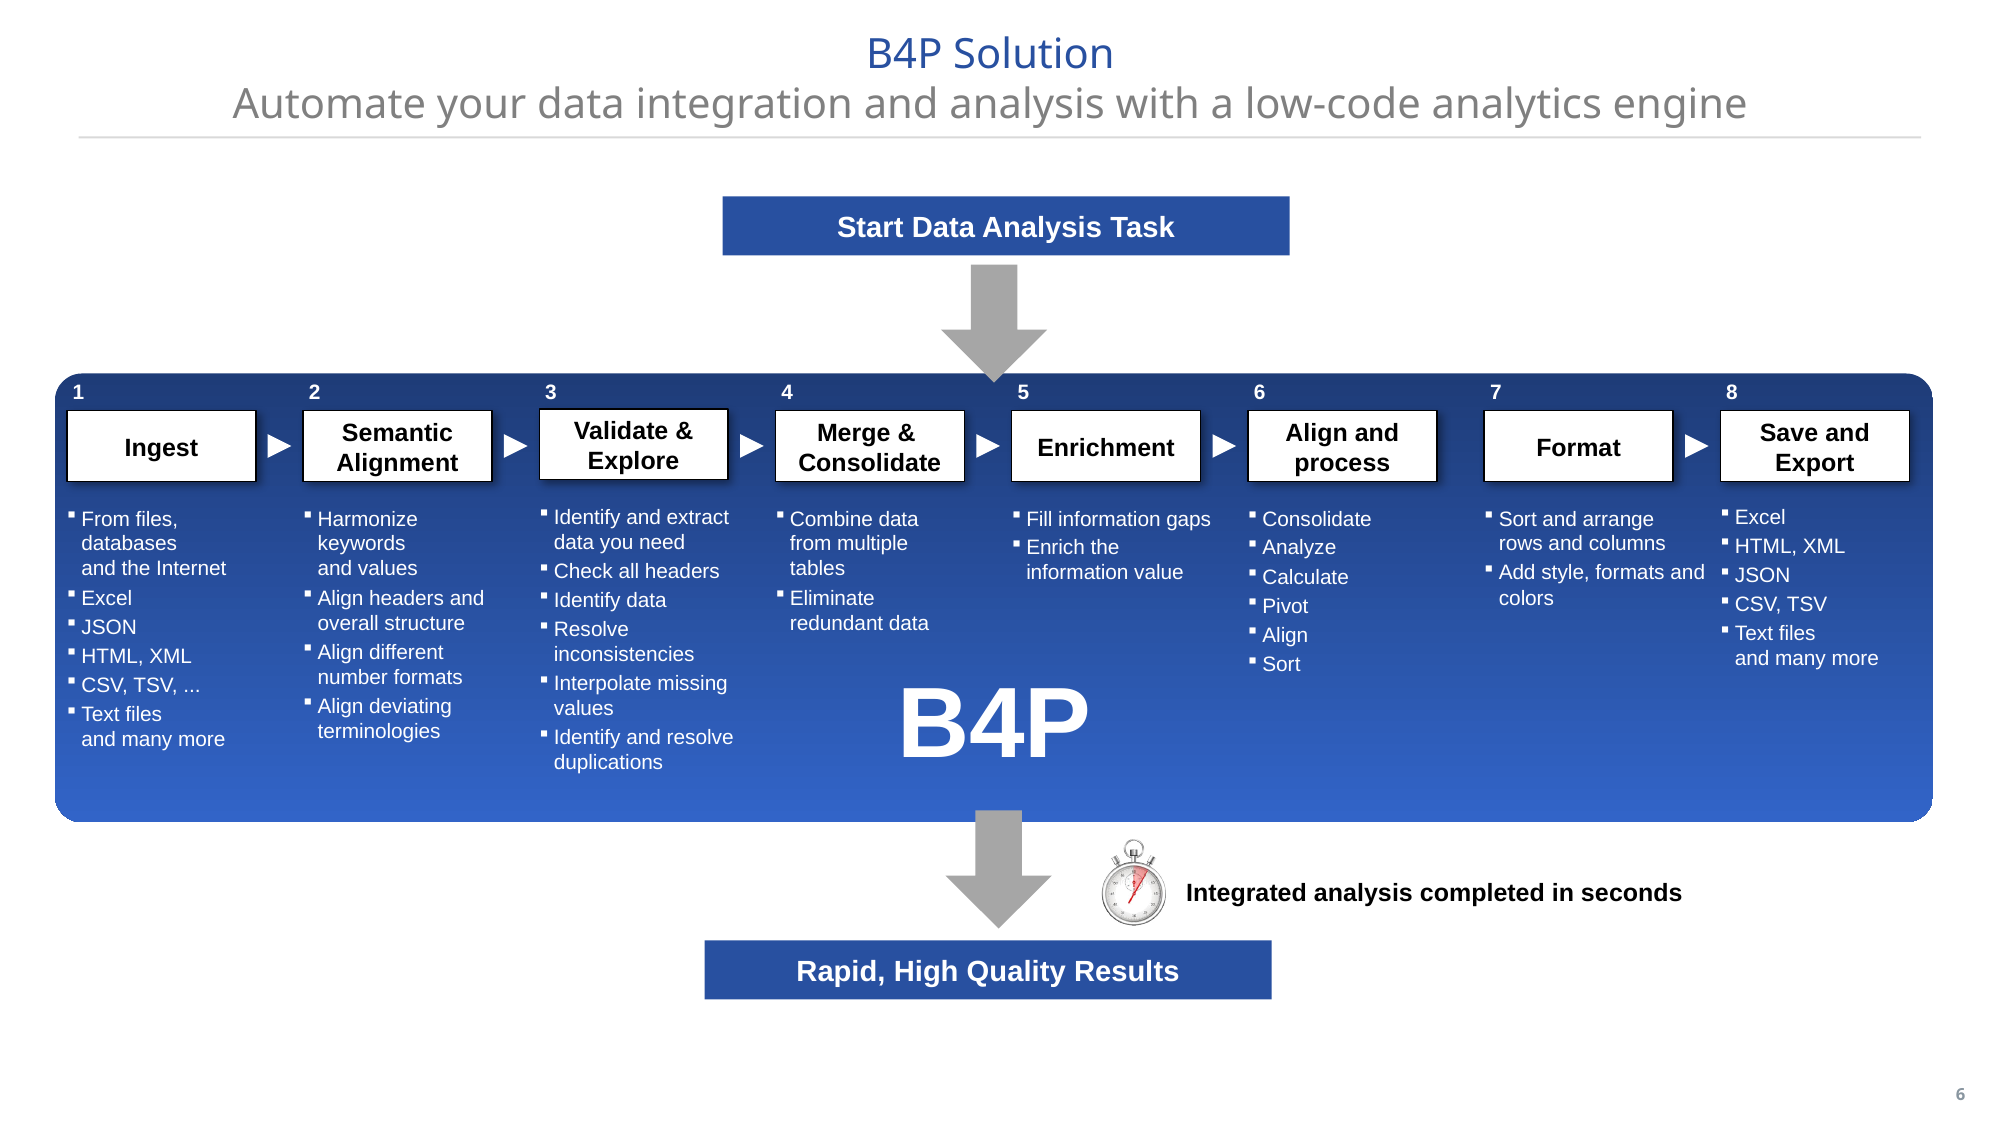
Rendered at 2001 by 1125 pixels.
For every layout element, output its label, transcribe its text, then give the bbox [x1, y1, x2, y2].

text_box Start Data Analysis Task [722, 196, 1290, 256]
text_box Excel HTML, XML JSON CSV, TSV Text files and many more [1720, 503, 1945, 705]
text_box 4 [775, 373, 811, 409]
text_box Identify and extract data you need Check all headers Identify data Resolve inconsistencies Interpolate missing values Identify and resolve duplications [539, 503, 764, 828]
text_box Harmonize keywords and values Align headers and overall structure Align different number formats Align deviating terminologies [303, 505, 528, 754]
text_box Sort and arrange rows and columns Add style, formats and colors [1484, 505, 1709, 754]
text_box 2 [303, 373, 339, 409]
text_box 5 [1011, 373, 1048, 409]
title B4P Solution Automate your data integration and analysis with a low-code analytics engine [76, 19, 1920, 138]
text_box Align and process [1247, 410, 1437, 482]
text_box 6 [1247, 373, 1284, 409]
text_box Rapid, High Quality Results [704, 940, 1272, 1000]
text_box Enrichment [1011, 410, 1201, 482]
text_box [55, 264, 1933, 929]
text_box 1 [66, 373, 103, 409]
picture [1098, 834, 1170, 929]
text_box 8 [1720, 373, 1756, 409]
text_box Consolidate Analyze Calculate Pivot Align Sort [1247, 505, 1473, 754]
text_box 3 [539, 373, 575, 409]
text_box Semantic Alignment [303, 410, 492, 482]
text_box Ingest [66, 410, 256, 482]
text_box From files, databases and the Internet Excel JSON HTML, XML CSV, TSV, ... Text files and many more [66, 505, 292, 754]
text_box Validate & Explore [539, 408, 729, 480]
text_box Combine data from multiple tables Eliminate redundant data [775, 505, 1000, 754]
text_box Format [1484, 410, 1674, 482]
text_box Merge & Consolidate [775, 410, 965, 482]
text_box Integrated analysis completed in seconds [1171, 869, 1699, 915]
text_box Save and Export [1720, 410, 1910, 482]
text_box 7 [1484, 373, 1520, 409]
text_box B4P [884, 650, 1105, 786]
text_box Fill information gaps Enrich the information value [1011, 505, 1237, 754]
